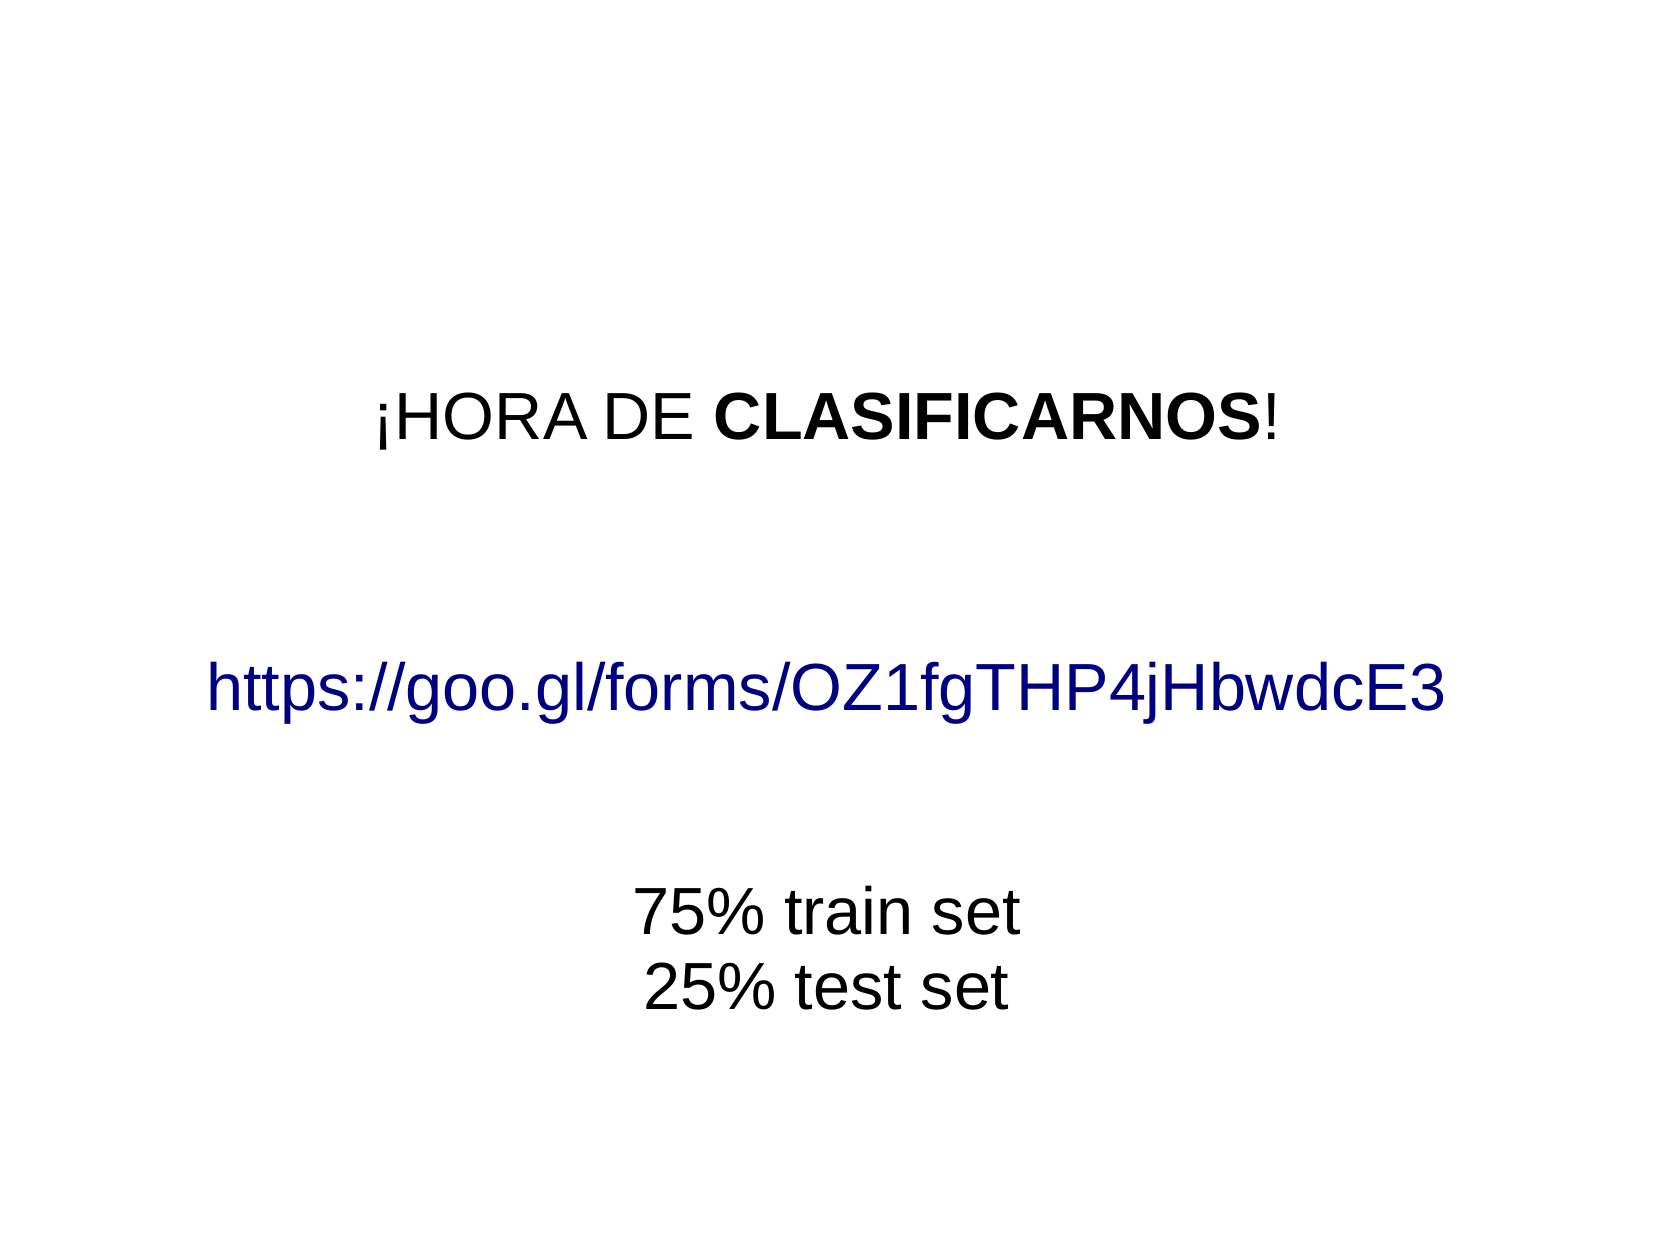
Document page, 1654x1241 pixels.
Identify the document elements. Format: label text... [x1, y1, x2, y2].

title https://goo.gl/forms/OZ1fgTHP4jHbwdcE3 75% train set 25% test set [165, 649, 1489, 1099]
title ¡HORA DE CLASIFICARNOS! [330, 324, 1323, 508]
